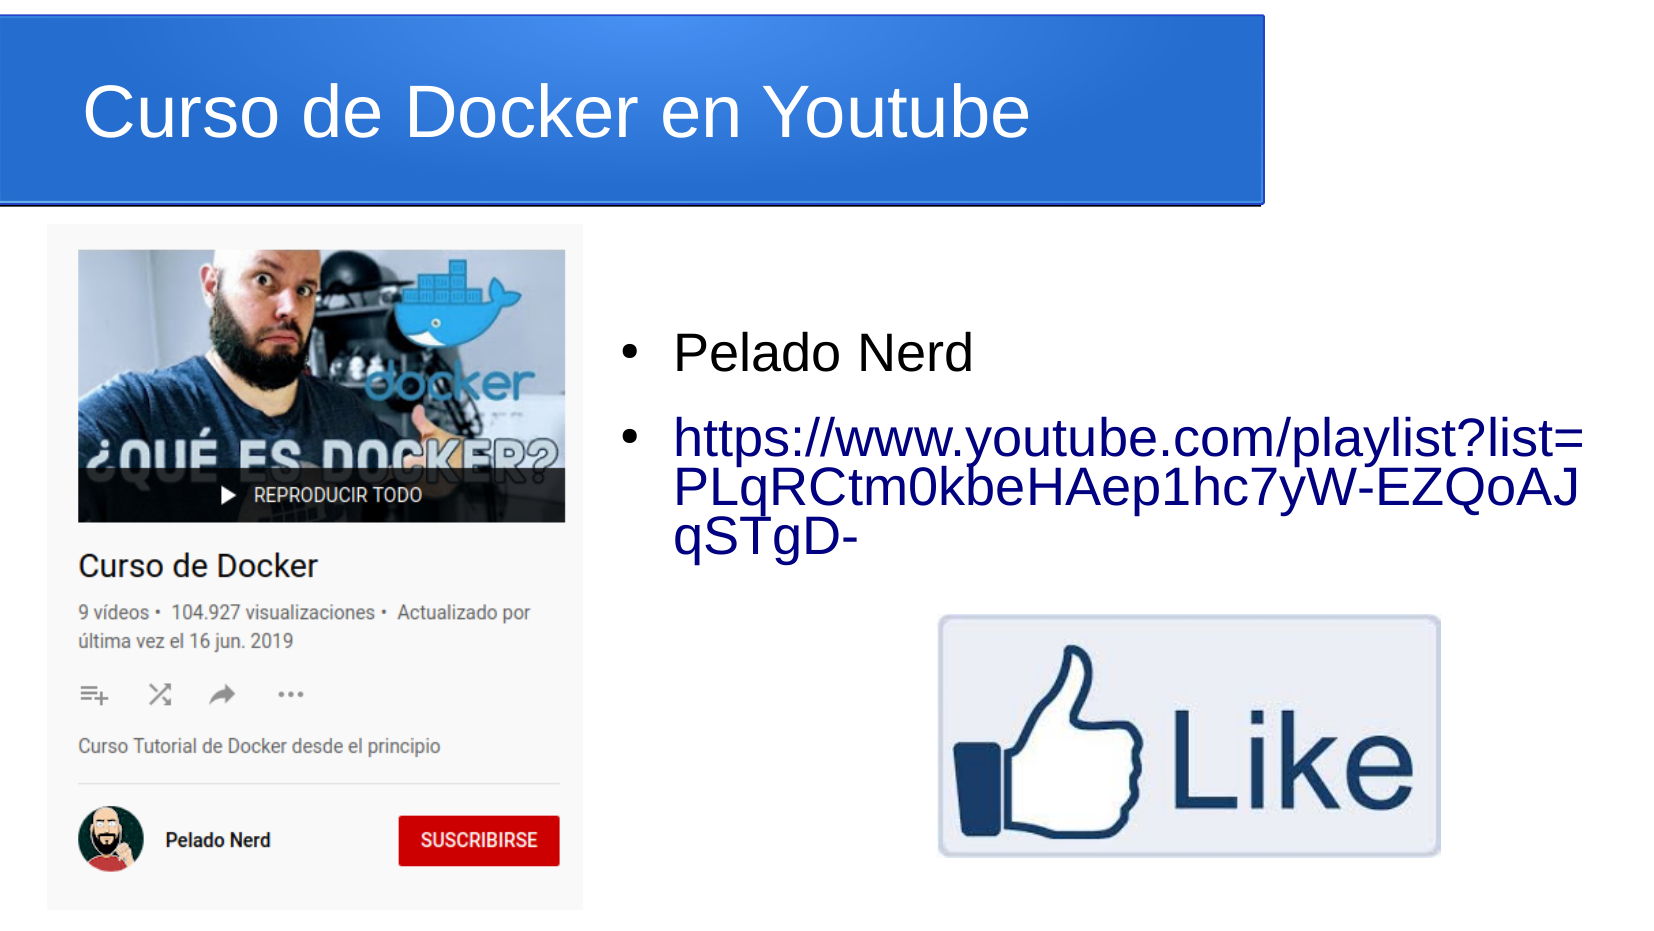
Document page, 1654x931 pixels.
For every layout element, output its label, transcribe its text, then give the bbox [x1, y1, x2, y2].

picture [937, 614, 1441, 858]
title Curso de Docker en Youtube [82, 35, 1235, 189]
list Pelado Nerd https://www.youtube.com/playlist?list=PLqRCtm0kbeHAep1hc7yW-EZQoAJqSTgD- [602, 322, 1591, 863]
picture [47, 224, 583, 910]
